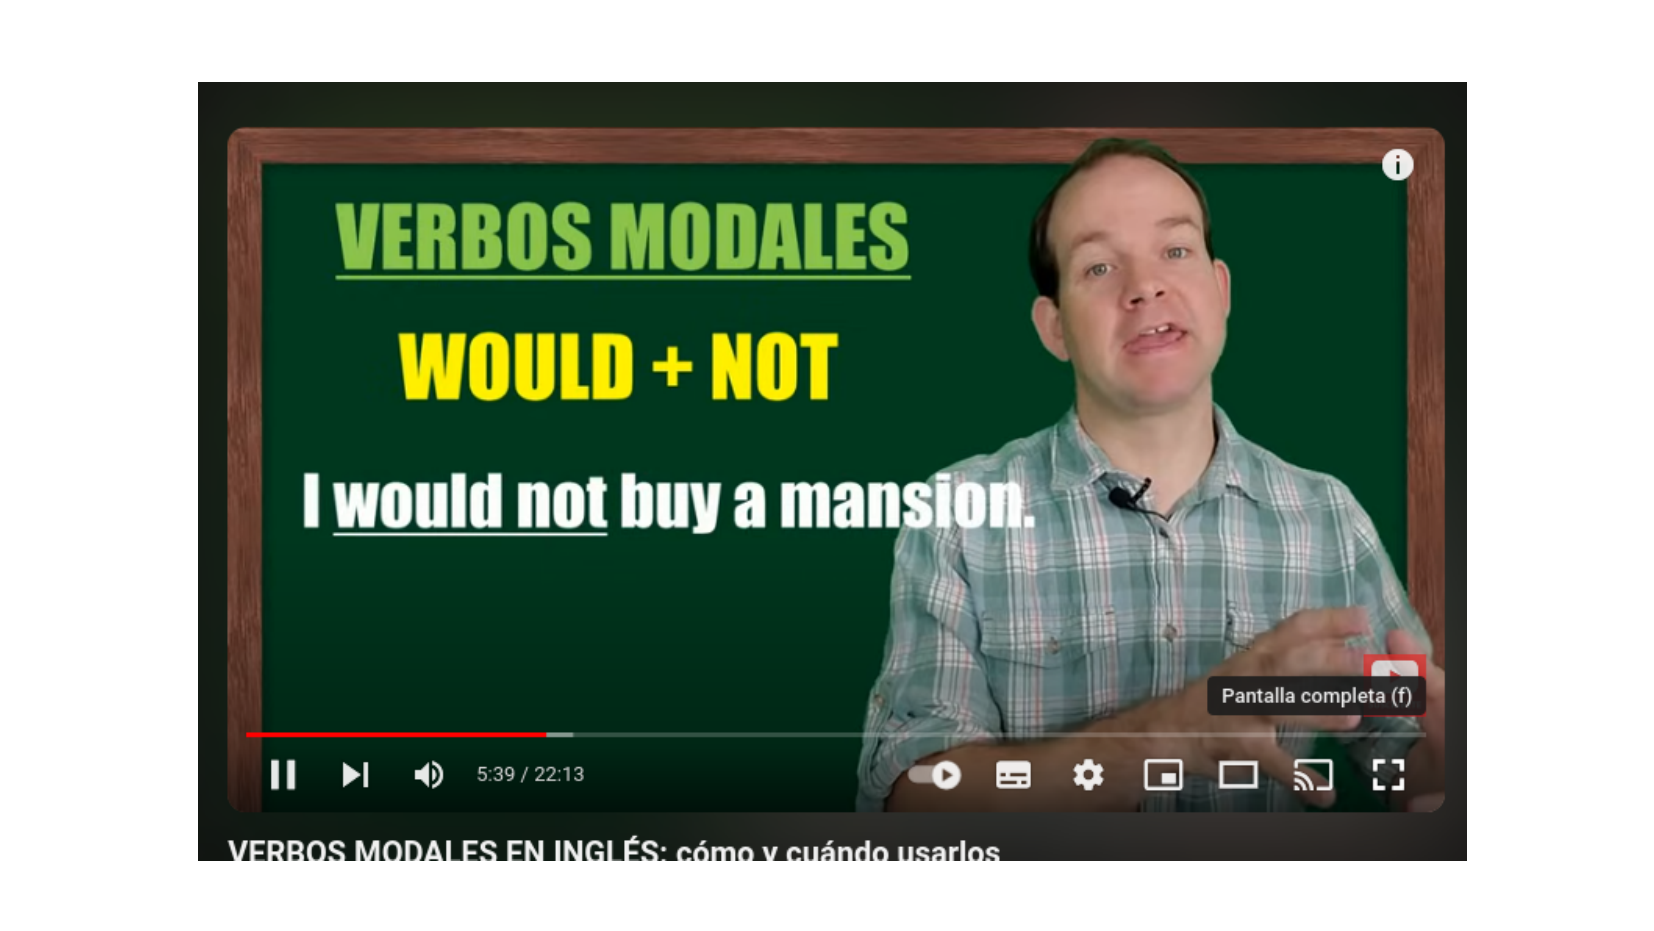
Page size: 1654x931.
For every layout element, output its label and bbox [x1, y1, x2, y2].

picture [198, 82, 1467, 861]
